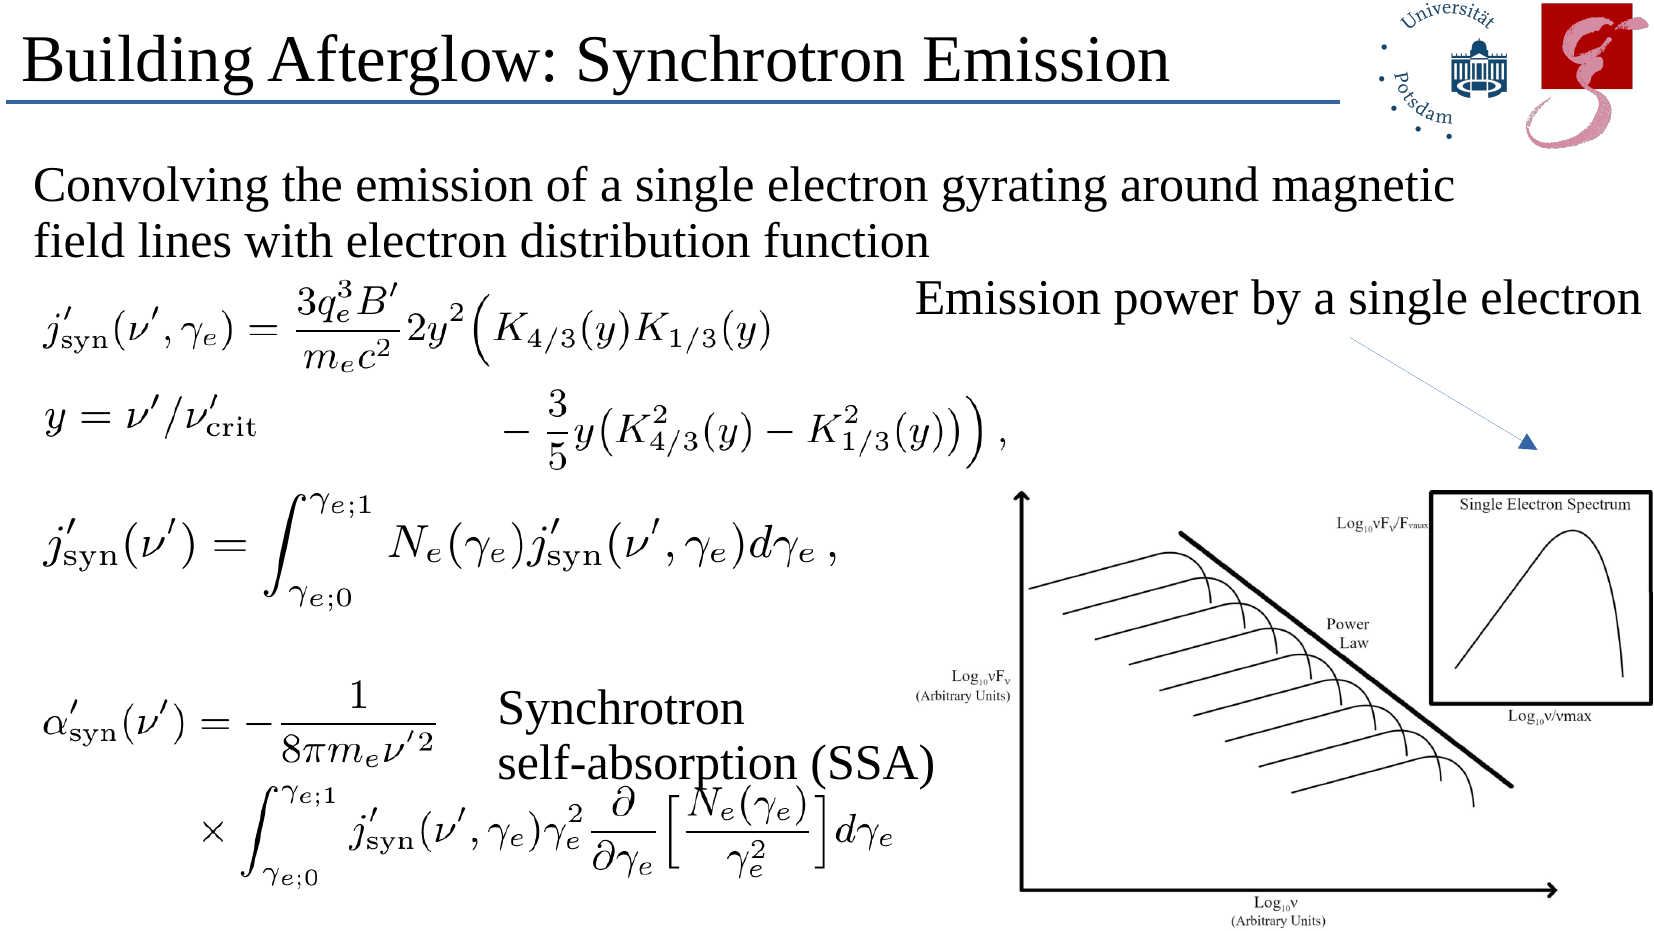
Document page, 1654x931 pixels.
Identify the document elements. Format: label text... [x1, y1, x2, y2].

picture [37, 674, 897, 892]
picture [37, 487, 843, 612]
picture [1375, 0, 1654, 154]
picture [914, 487, 1654, 929]
picture [37, 275, 1013, 474]
text_box Emission power by a single electron [900, 262, 1649, 351]
text_box Convolving the emission of a single electron gyrating around magnetic field lines with electron distribution function [18, 150, 1576, 276]
text_box Synchrotron self-absorption (SSA) [482, 672, 1201, 788]
title Building Afterglow: Synchrotron Emission [20, 0, 1375, 118]
